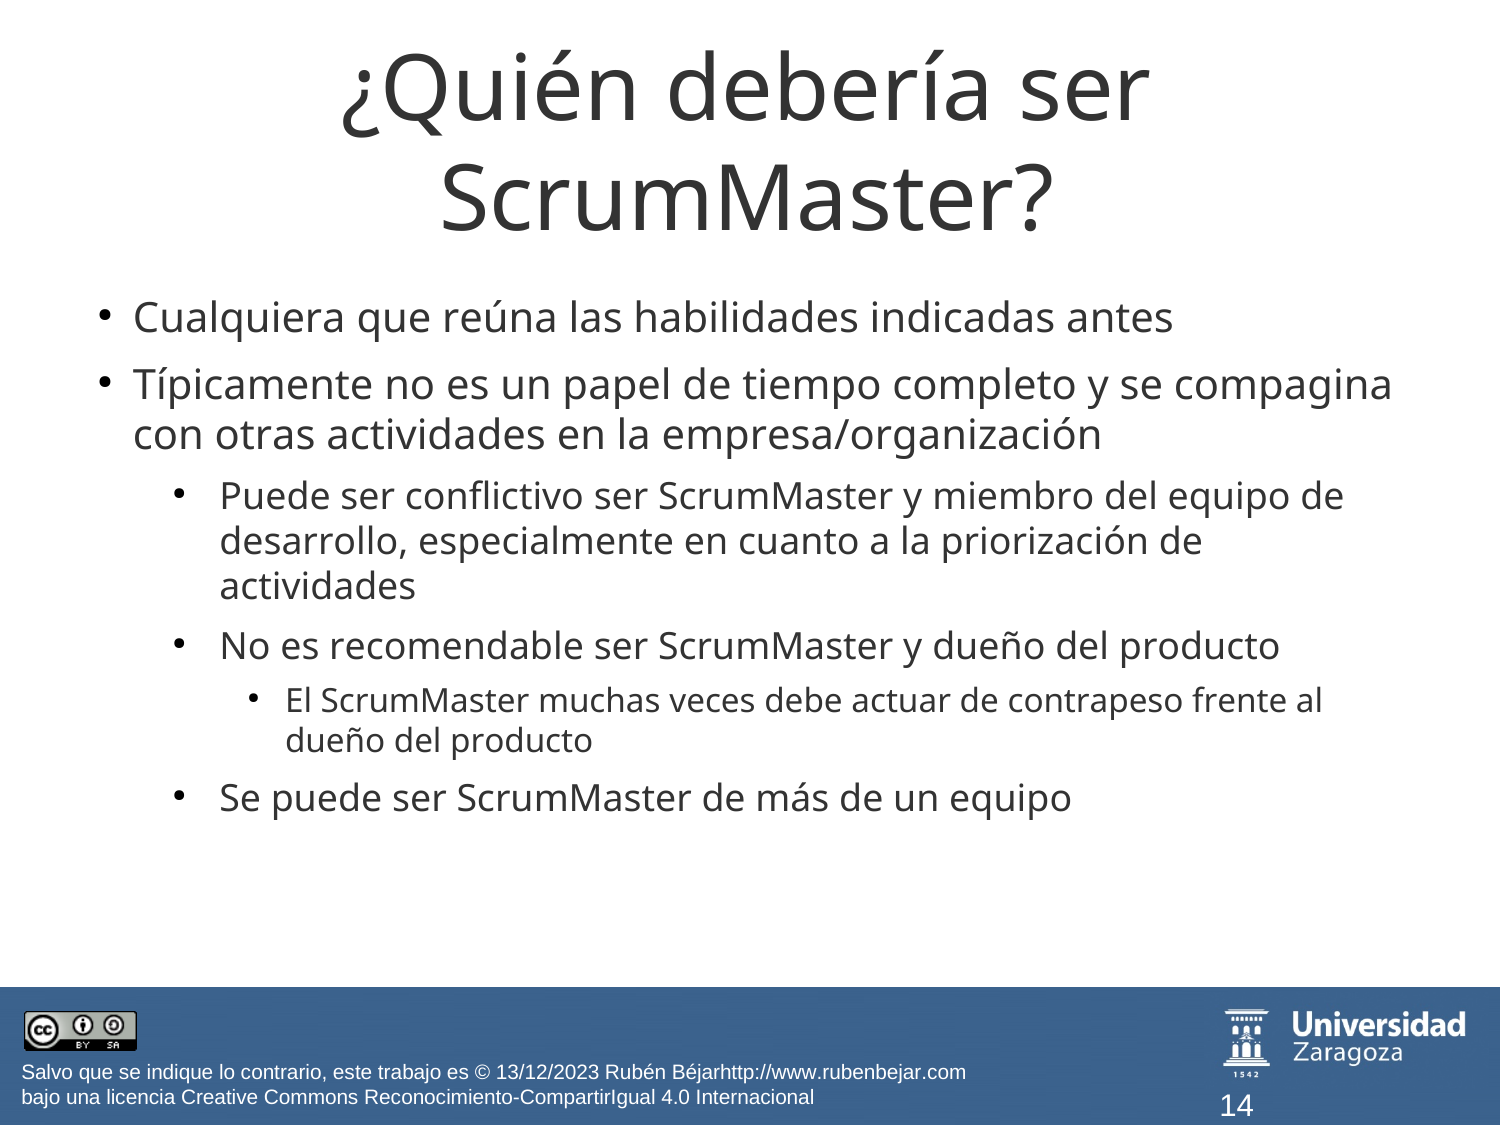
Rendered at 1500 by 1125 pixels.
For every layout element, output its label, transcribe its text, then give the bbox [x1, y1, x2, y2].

title ¿Quién debería ser ScrumMaster? [74, 21, 1420, 257]
list Cualquiera que reúna las habilidades indicadas antes Típicamente no es un papel de tiempo completo y se compagina con otras actividades en la empresa/organización Puede ser conflictivo ser ScrumMaster y miembro del equipo de desarrollo, especialmente en cuanto a la priorización de actividades No es recomendable ser ScrumMaster y dueño del producto El ScrumMaster muchas veces debe actuar de contrapeso frente al dueño del producto Se puede ser ScrumMaster de más de un equipo [82, 283, 1418, 957]
picture [0, 987, 1500, 1125]
